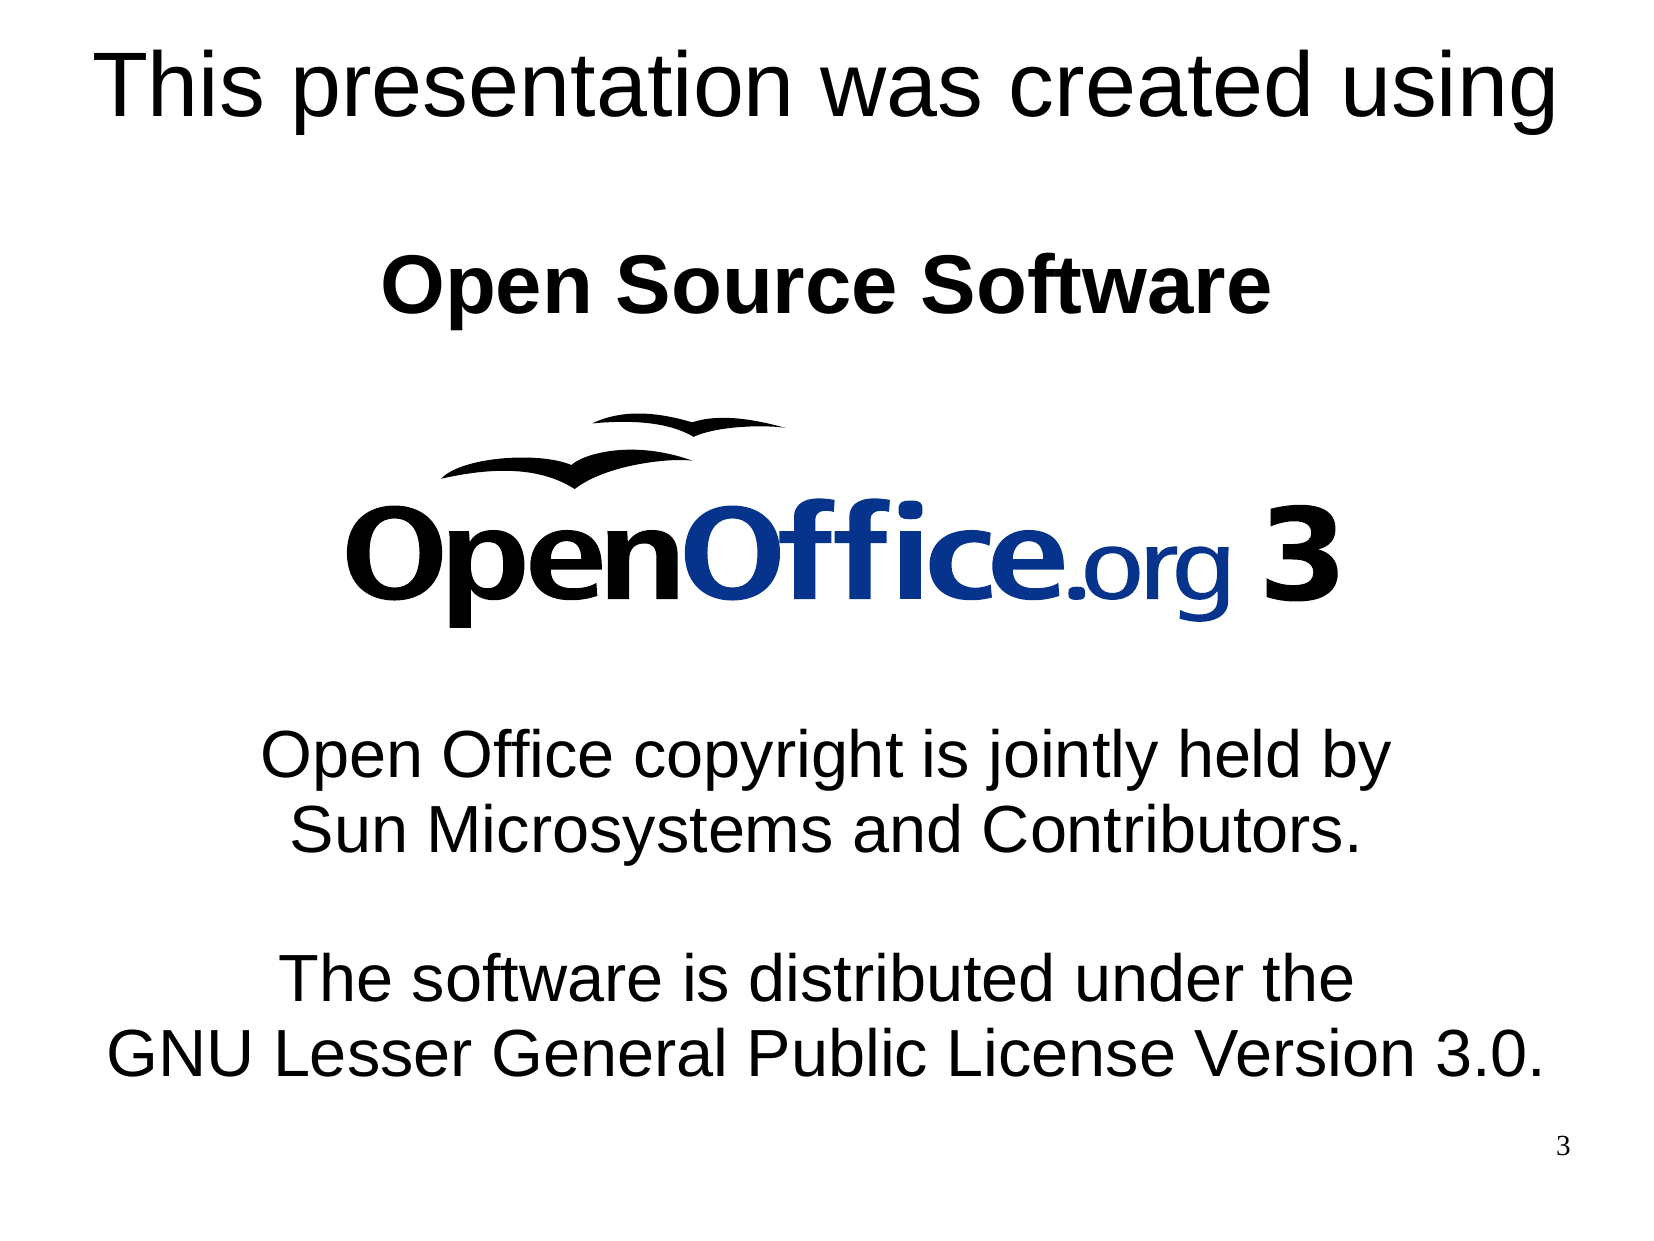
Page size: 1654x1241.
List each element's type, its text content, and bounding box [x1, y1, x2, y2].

picture [346, 413, 1338, 628]
title This presentation was created using Open Source Software [82, 33, 1571, 332]
text_box Open Office copyright is jointly held by Sun Microsystems and Contributors. The software is distributed under the GNU Lesser General Public License Version 3.0. [82, 716, 1571, 1091]
